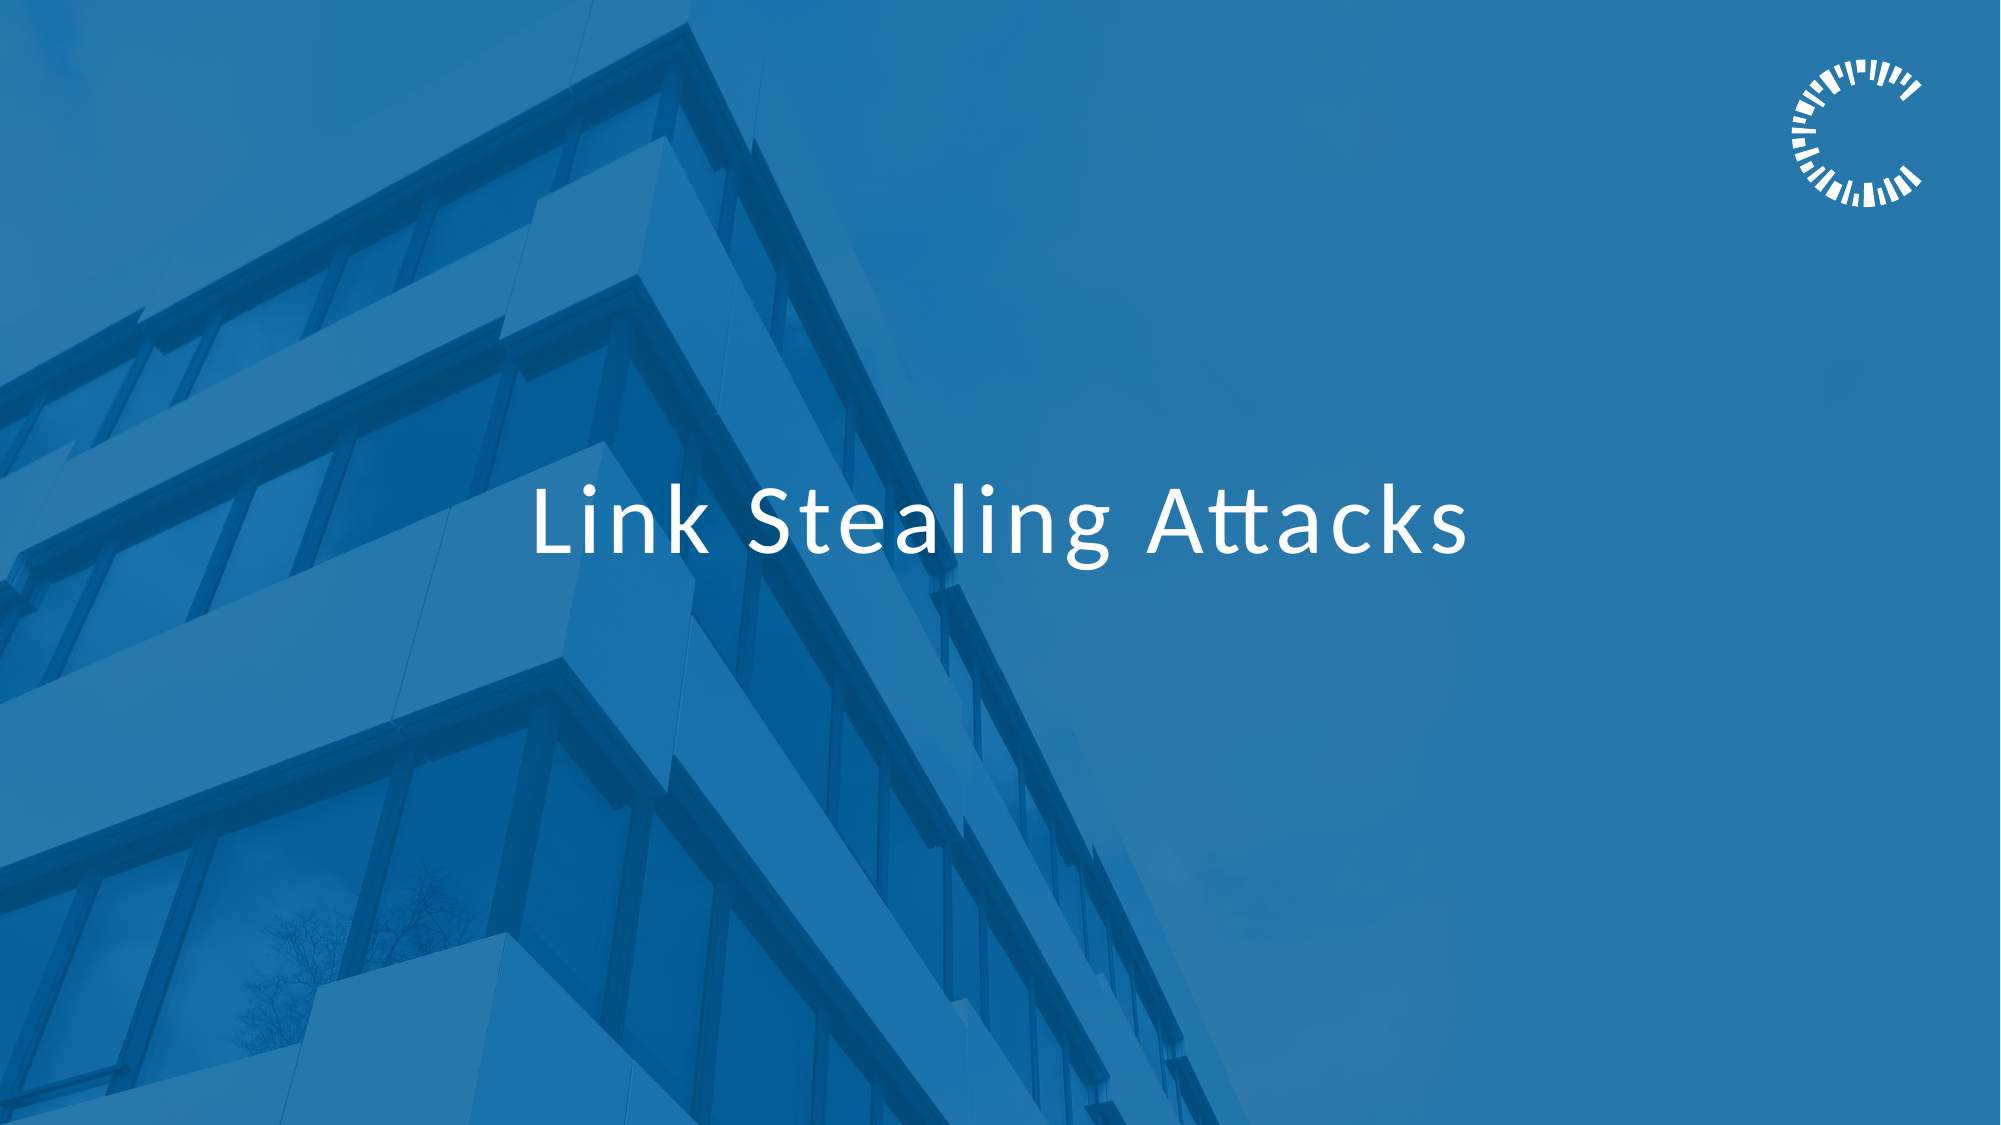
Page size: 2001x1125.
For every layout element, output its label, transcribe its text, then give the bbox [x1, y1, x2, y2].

list Link Stealing Attacks [78, 448, 1922, 840]
picture [0, 0, 2001, 1125]
